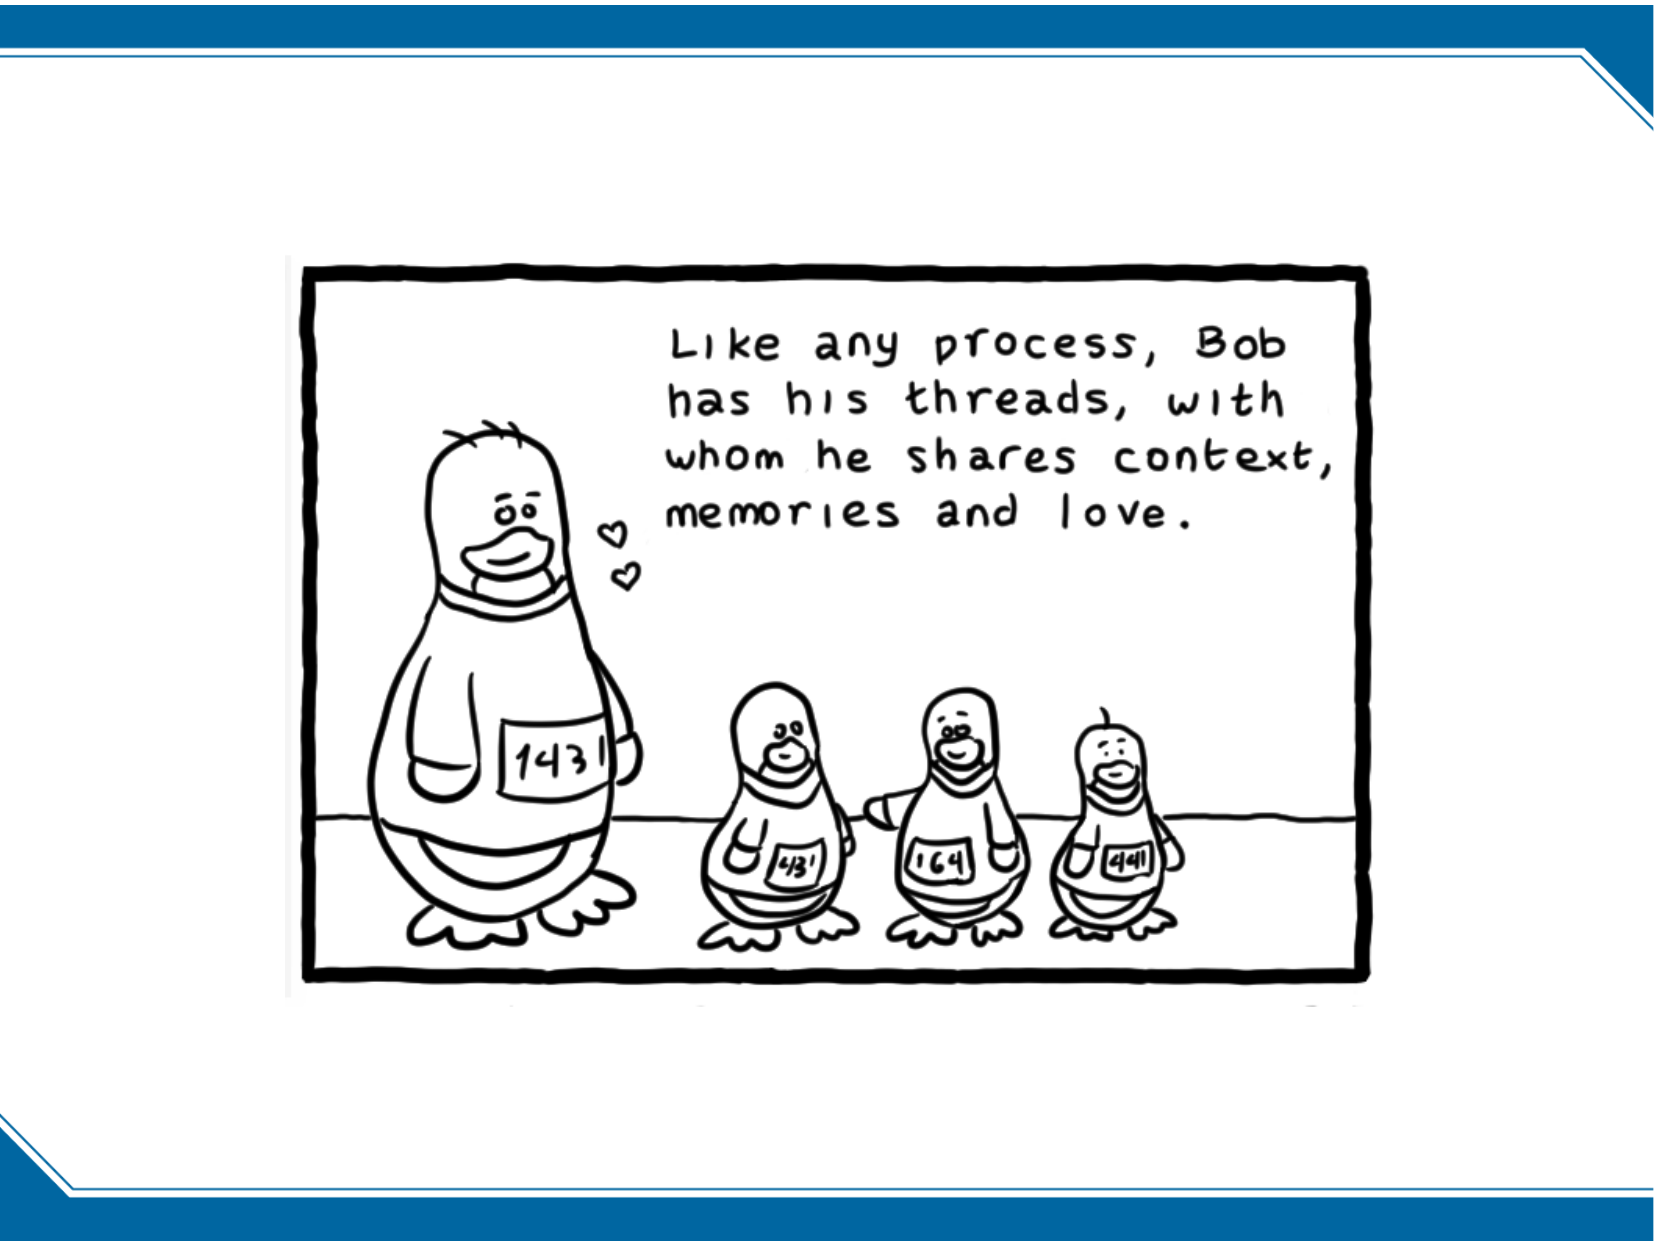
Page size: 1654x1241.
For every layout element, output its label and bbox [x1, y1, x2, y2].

picture [285, 254, 1384, 1007]
picture [0, 1113, 1654, 1241]
picture [0, 5, 1654, 132]
